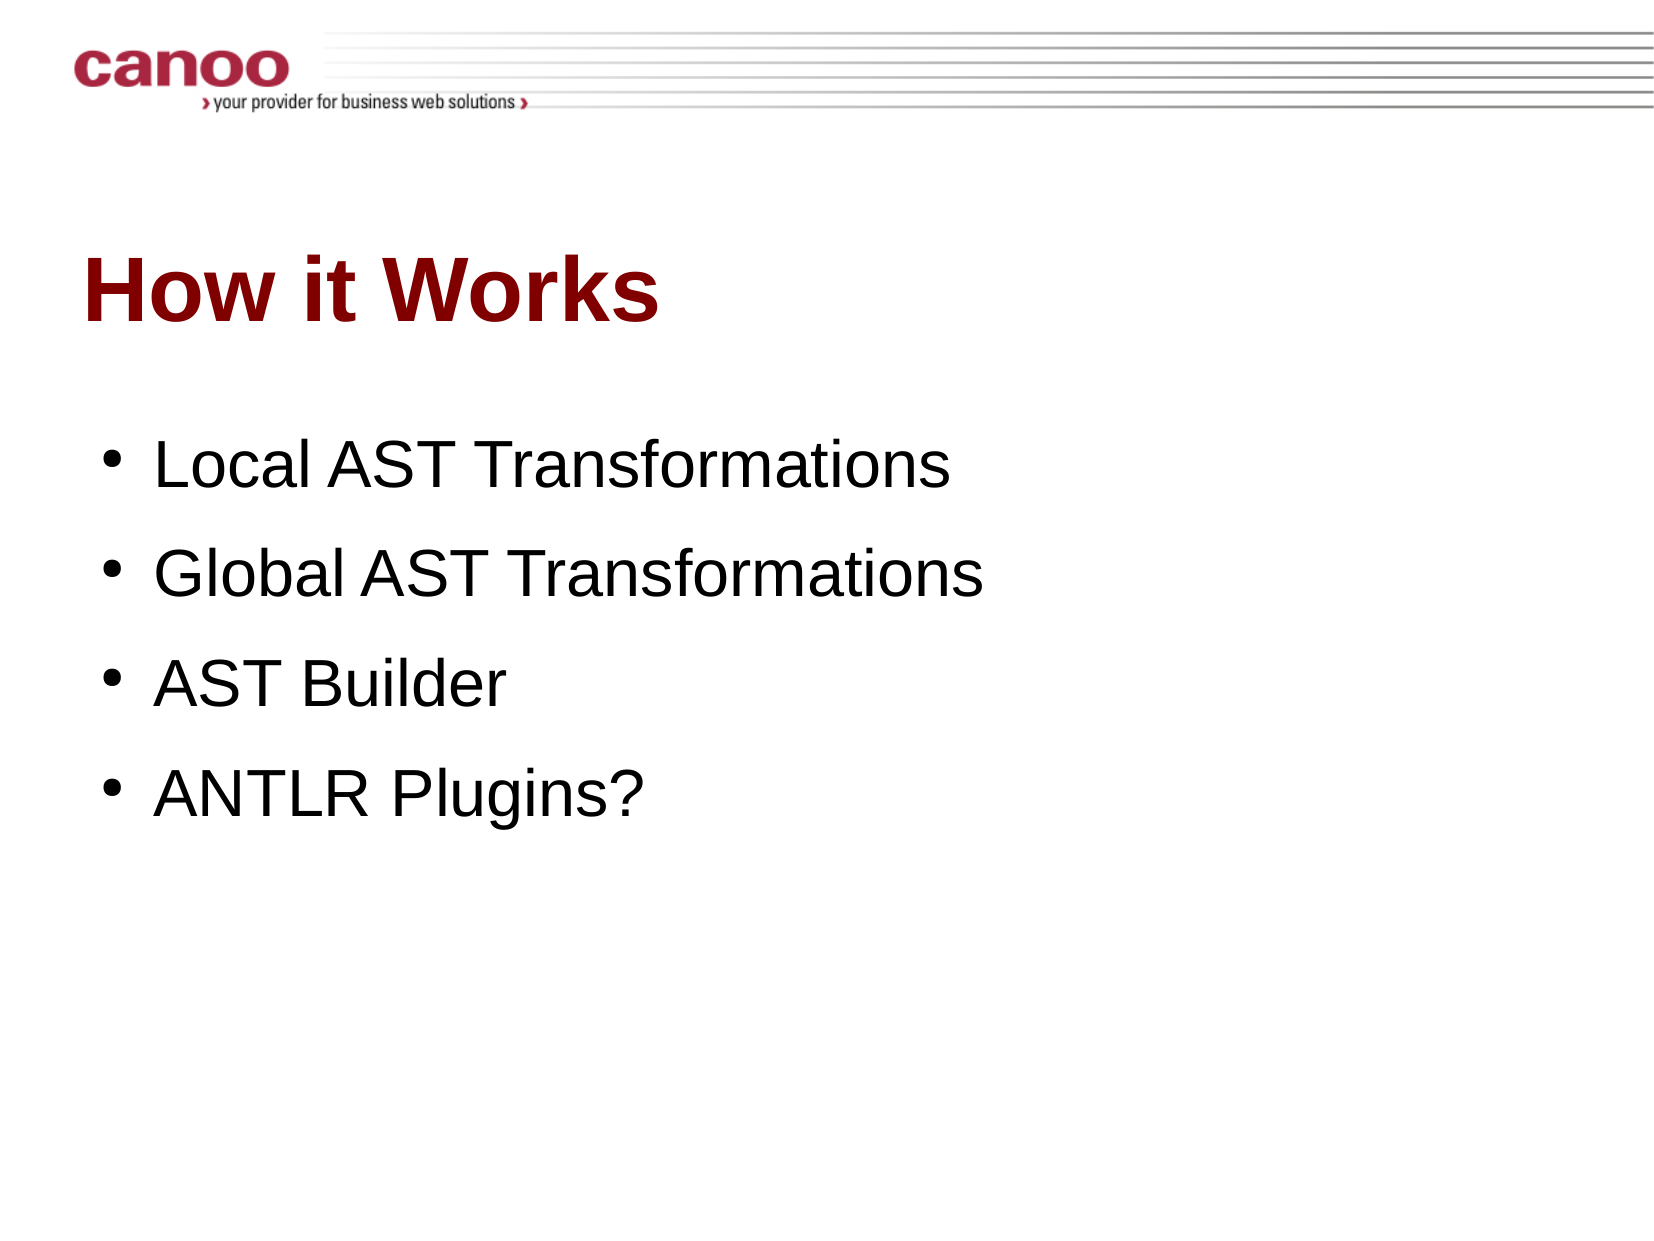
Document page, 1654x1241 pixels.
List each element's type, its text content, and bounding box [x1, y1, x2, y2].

picture [0, 0, 1654, 166]
title How it Works [82, 179, 1571, 387]
list Local AST Transformations Global AST Transformations AST Builder ANTLR Plugins? [82, 420, 1571, 1164]
